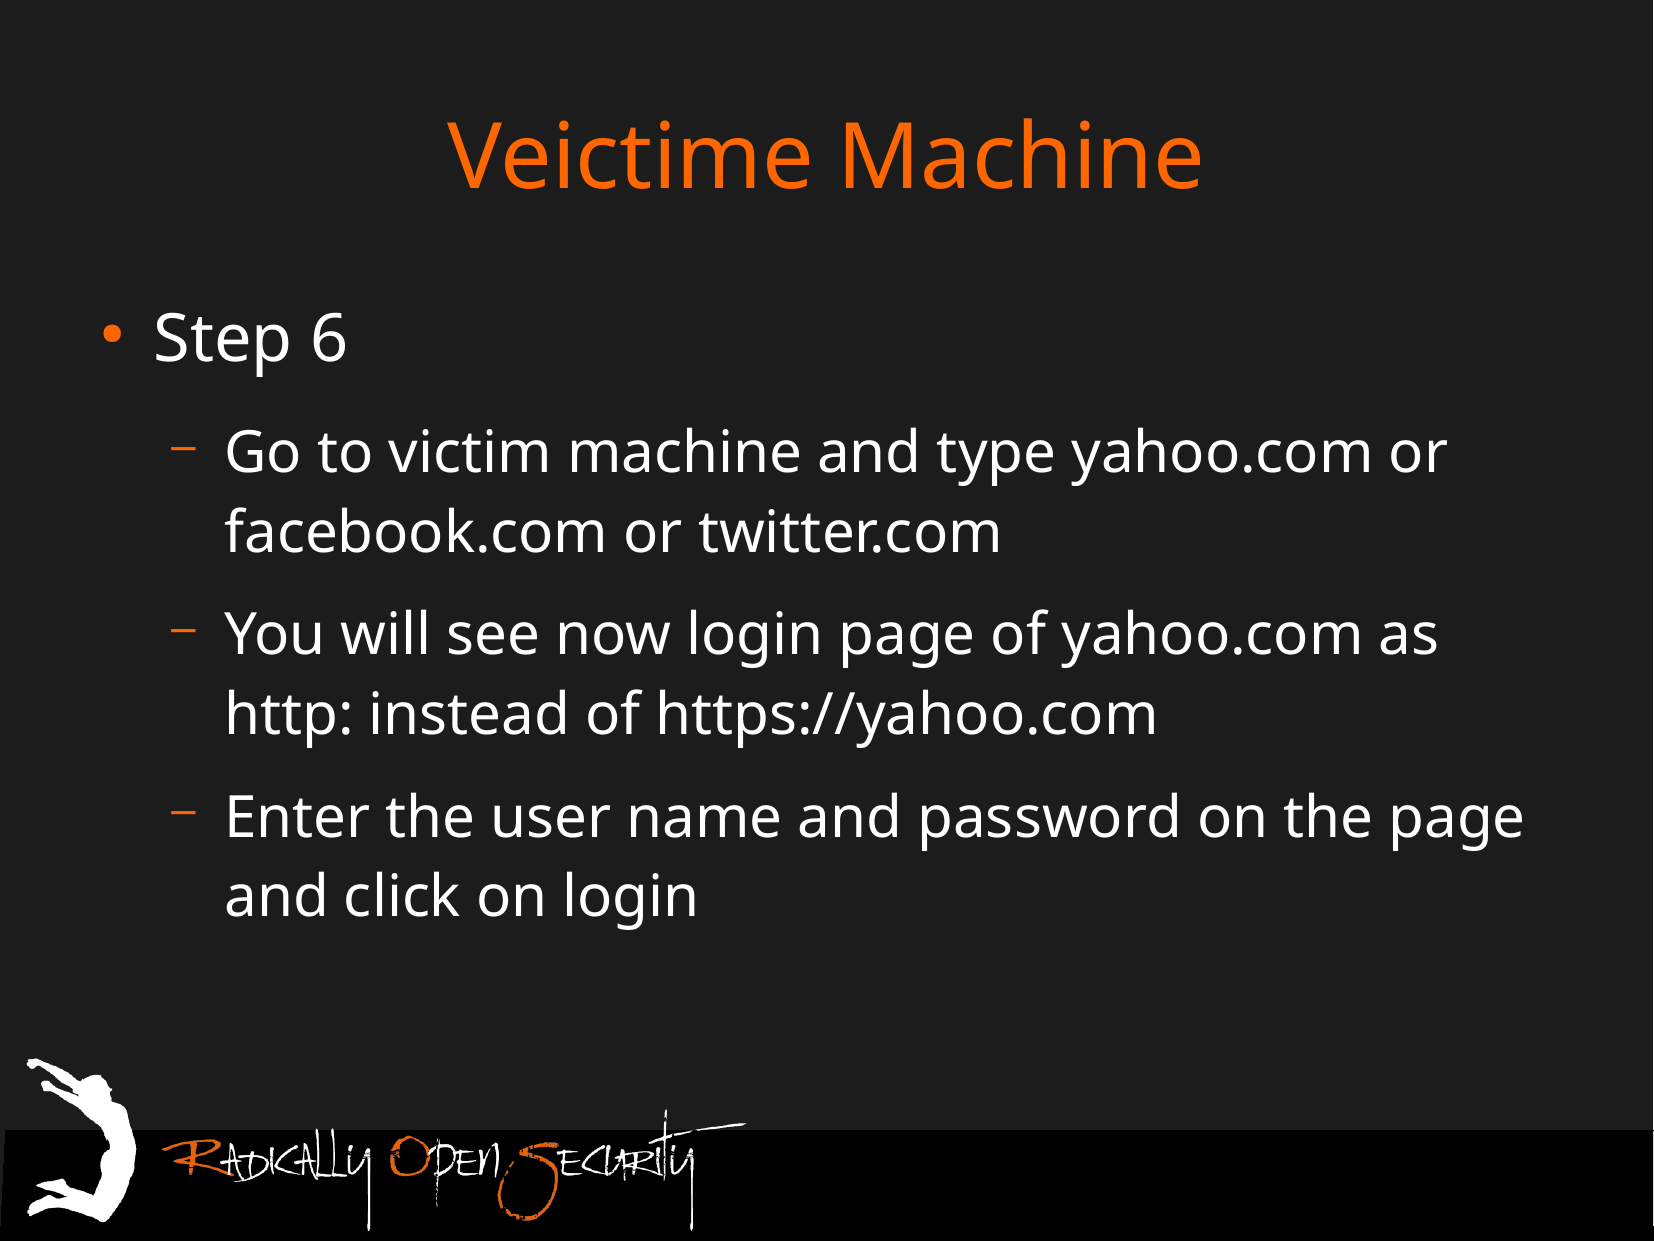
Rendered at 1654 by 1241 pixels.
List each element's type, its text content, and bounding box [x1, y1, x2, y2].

title Veictime Machine [82, 49, 1571, 257]
list Step 6 Go to victim machine and type yahoo.com or facebook.com or twitter.com You will see now login page of yahoo.com as http: instead of https://yahoo.com Enter the user name and password on the page and click on login [82, 290, 1571, 1010]
picture [0, 1022, 778, 1241]
